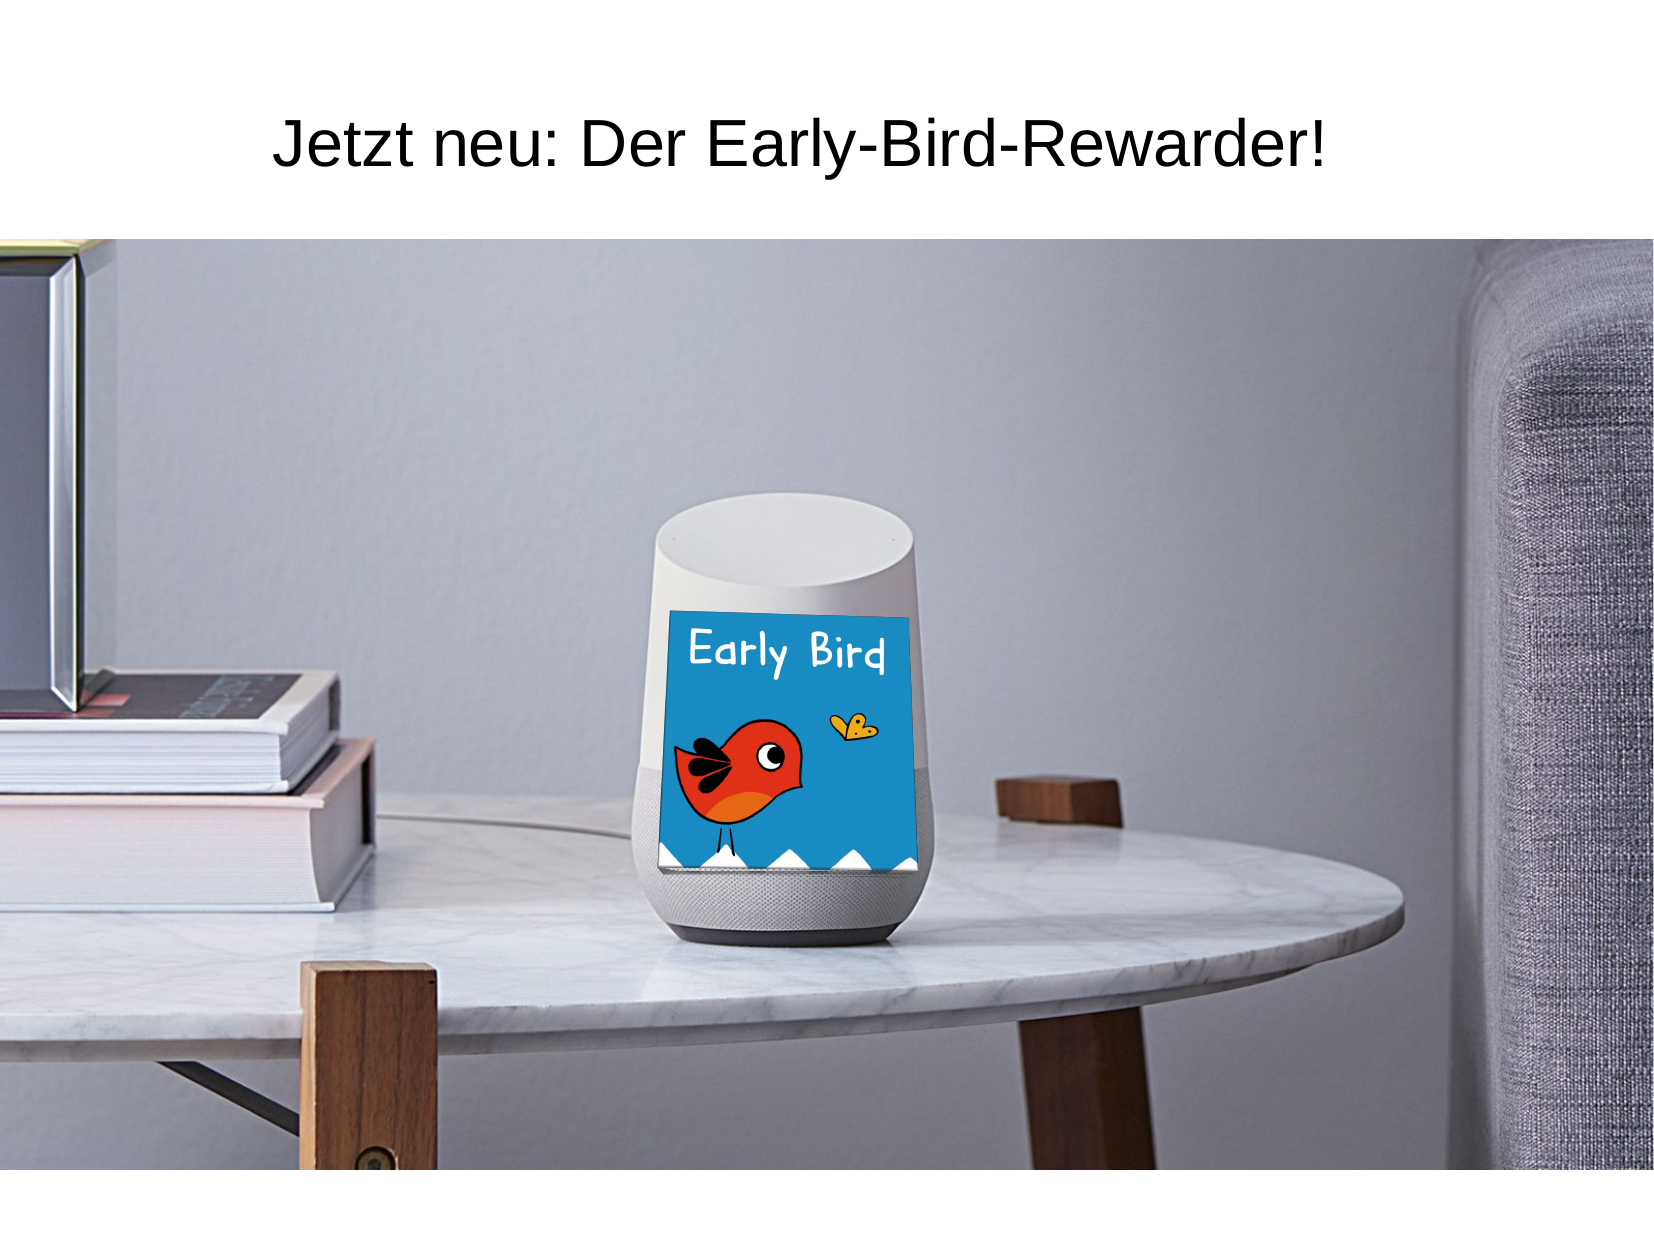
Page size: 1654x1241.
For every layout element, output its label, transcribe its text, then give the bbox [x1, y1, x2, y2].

picture [0, 239, 1654, 1171]
text_box Jetzt neu: Der Early-Bird-Rewarder! [56, 45, 1546, 240]
